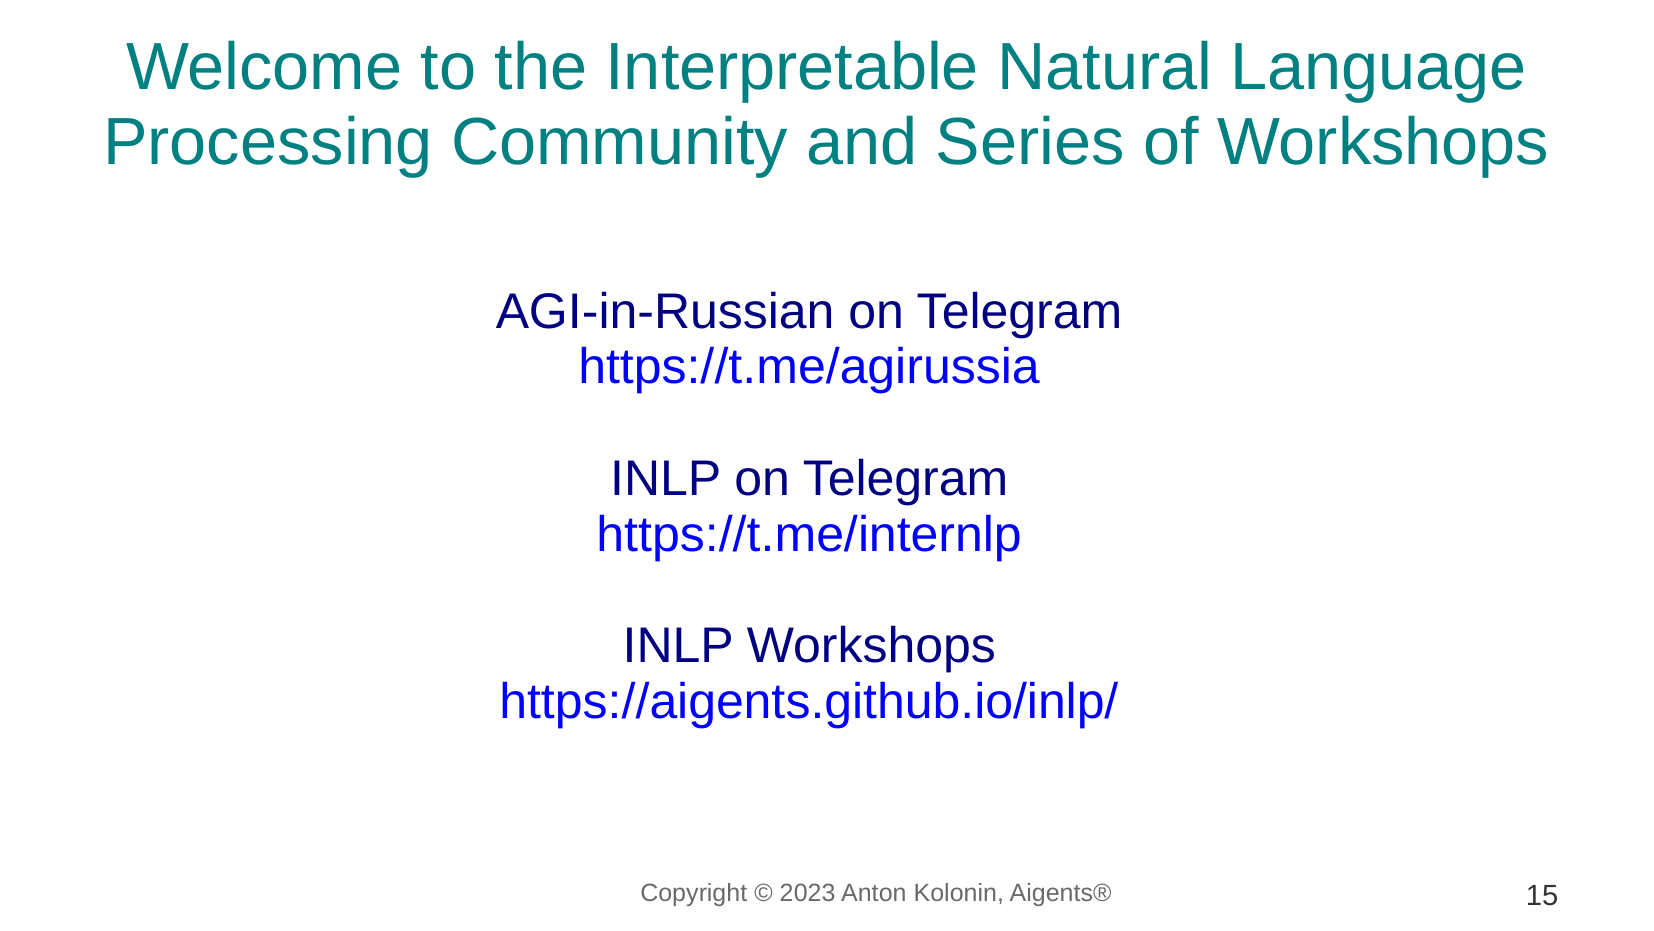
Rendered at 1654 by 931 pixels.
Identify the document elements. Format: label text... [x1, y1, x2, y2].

text_box Welcome to the Interpretable Natural Language Processing Community and Series of Workshops [0, 0, 1654, 208]
text_box AGI-in-Russian on Telegram https://t.me/agirussia INLP on Telegram https://t.me/internlp INLP Workshops https://aigents.github.io/inlp/ [133, 219, 1486, 848]
